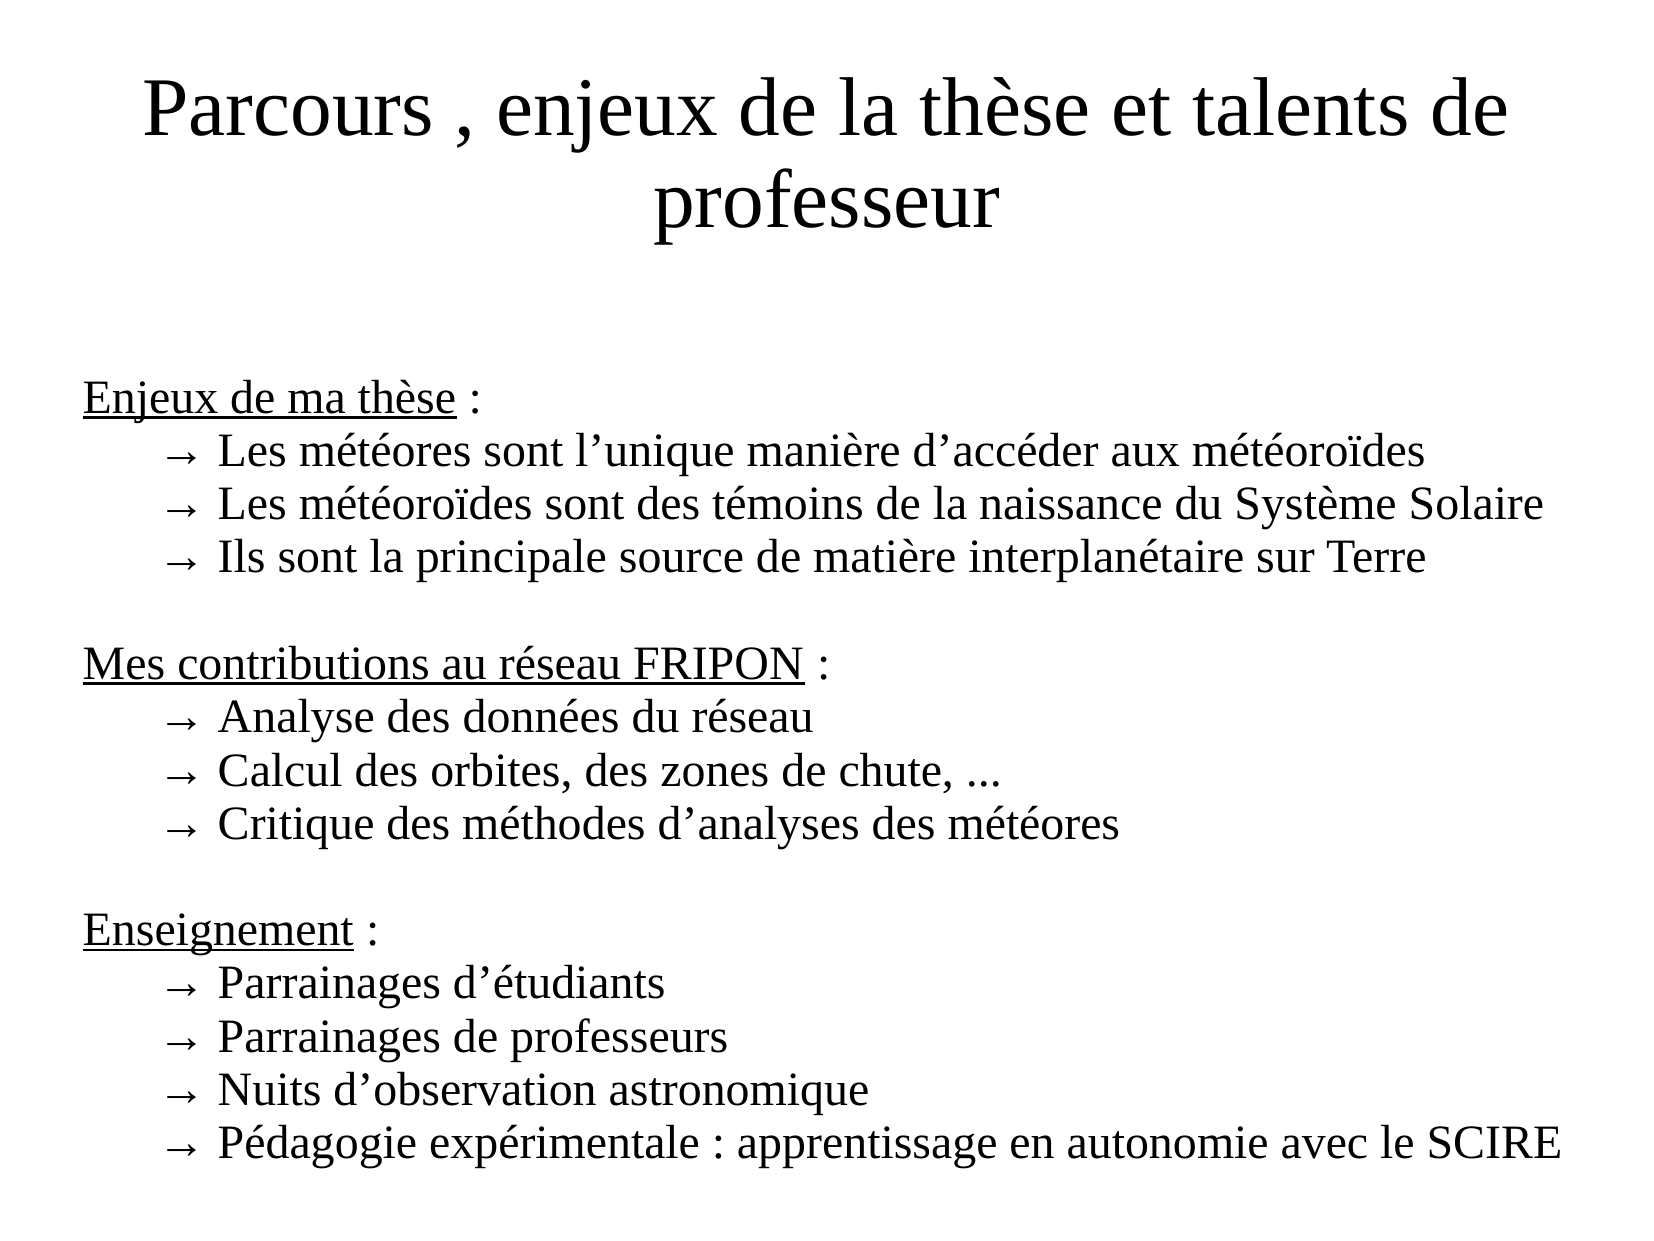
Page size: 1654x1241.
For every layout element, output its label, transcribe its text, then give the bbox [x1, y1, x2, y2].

subtitle Enjeux de ma thèse : → Les météores sont l’unique manière d’accéder aux météoroïdes → Les météoroïdes sont des témoins de la naissance du Système Solaire → Ils sont la principale source de matière interplanétaire sur Terre Mes contributions au réseau FRIPON : → Analyse des données du réseau → Calcul des orbites, des zones de chute, ... → Critique des méthodes d’analyses des météores Enseignement : → Parrainages d’étudiants → Parrainages de professeurs → Nuits d’observation astronomique → Pédagogie expérimentale : apprentissage en autonomie avec le SCIRE [82, 315, 1571, 1241]
title Parcours , enjeux de la thèse et talents de professeur [82, 49, 1571, 257]
